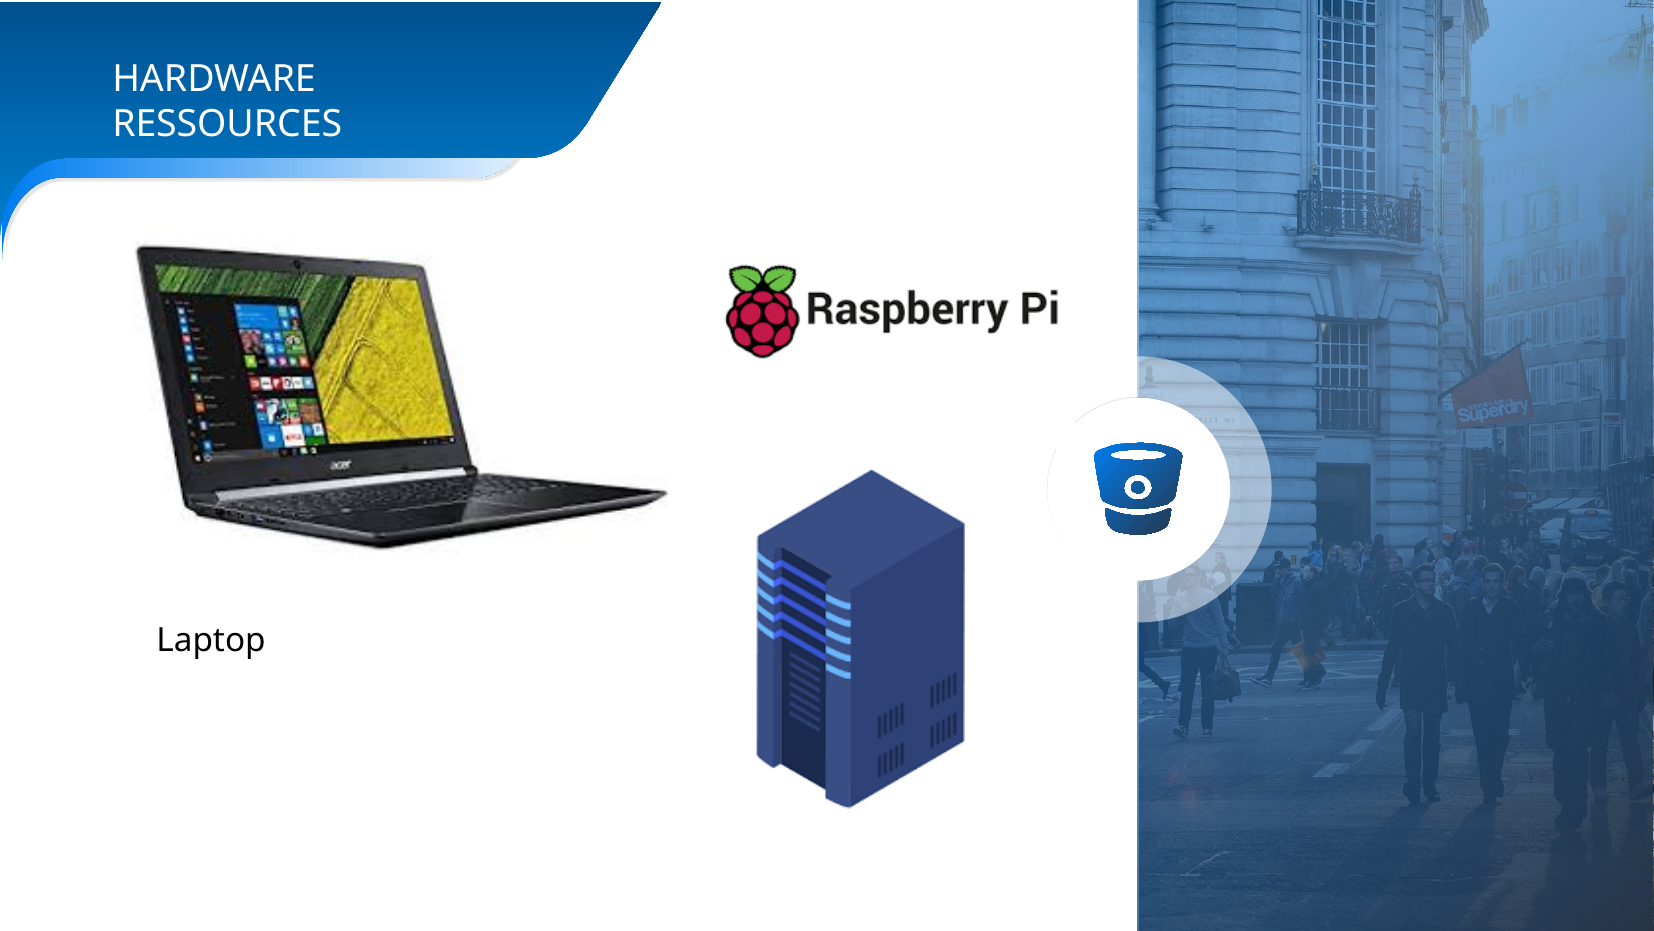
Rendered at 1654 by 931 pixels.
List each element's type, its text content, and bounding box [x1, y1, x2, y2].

text_box [1008, 0, 1654, 931]
text_box HARDWARE RESSOURCES [97, 46, 358, 152]
text_box [0, 2, 662, 263]
text_box Laptop [141, 608, 408, 671]
picture [708, 174, 1075, 449]
picture [118, 224, 1037, 815]
